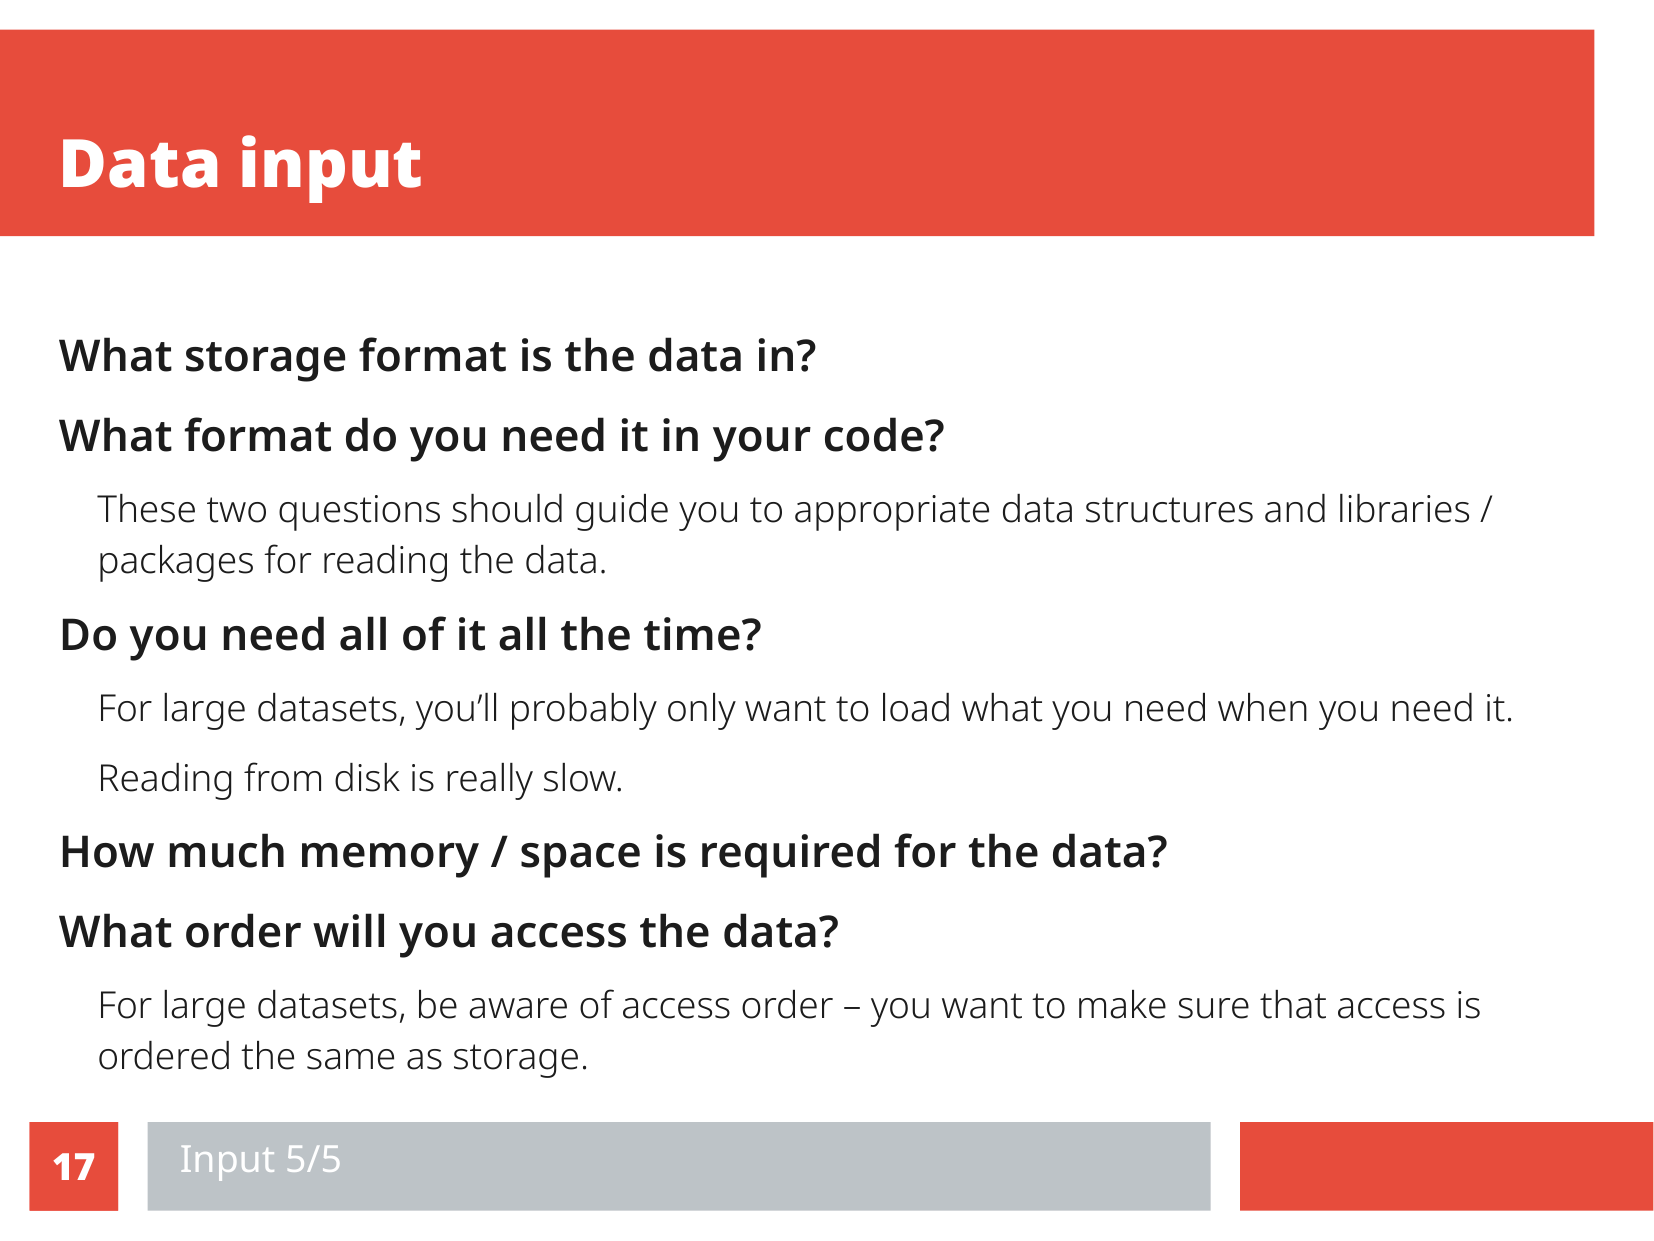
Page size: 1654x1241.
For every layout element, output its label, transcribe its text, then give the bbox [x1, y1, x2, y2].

text_box Input 5/5 [165, 1125, 736, 1184]
list What storage format is the data in? What format do you need it in your code? These two questions should guide you to appropriate data structures and libraries / packages for reading the data. Do you need all of it all the time? For large datasets, you’ll probably only want to load what you need when you need it. Reading from disk is really slow. How much memory / space is required for the data? What order will you access the data? For large datasets, be aware of access order – you want to make sure that access is ordered the same as storage. [59, 324, 1565, 1093]
title Data input [59, 59, 1595, 207]
